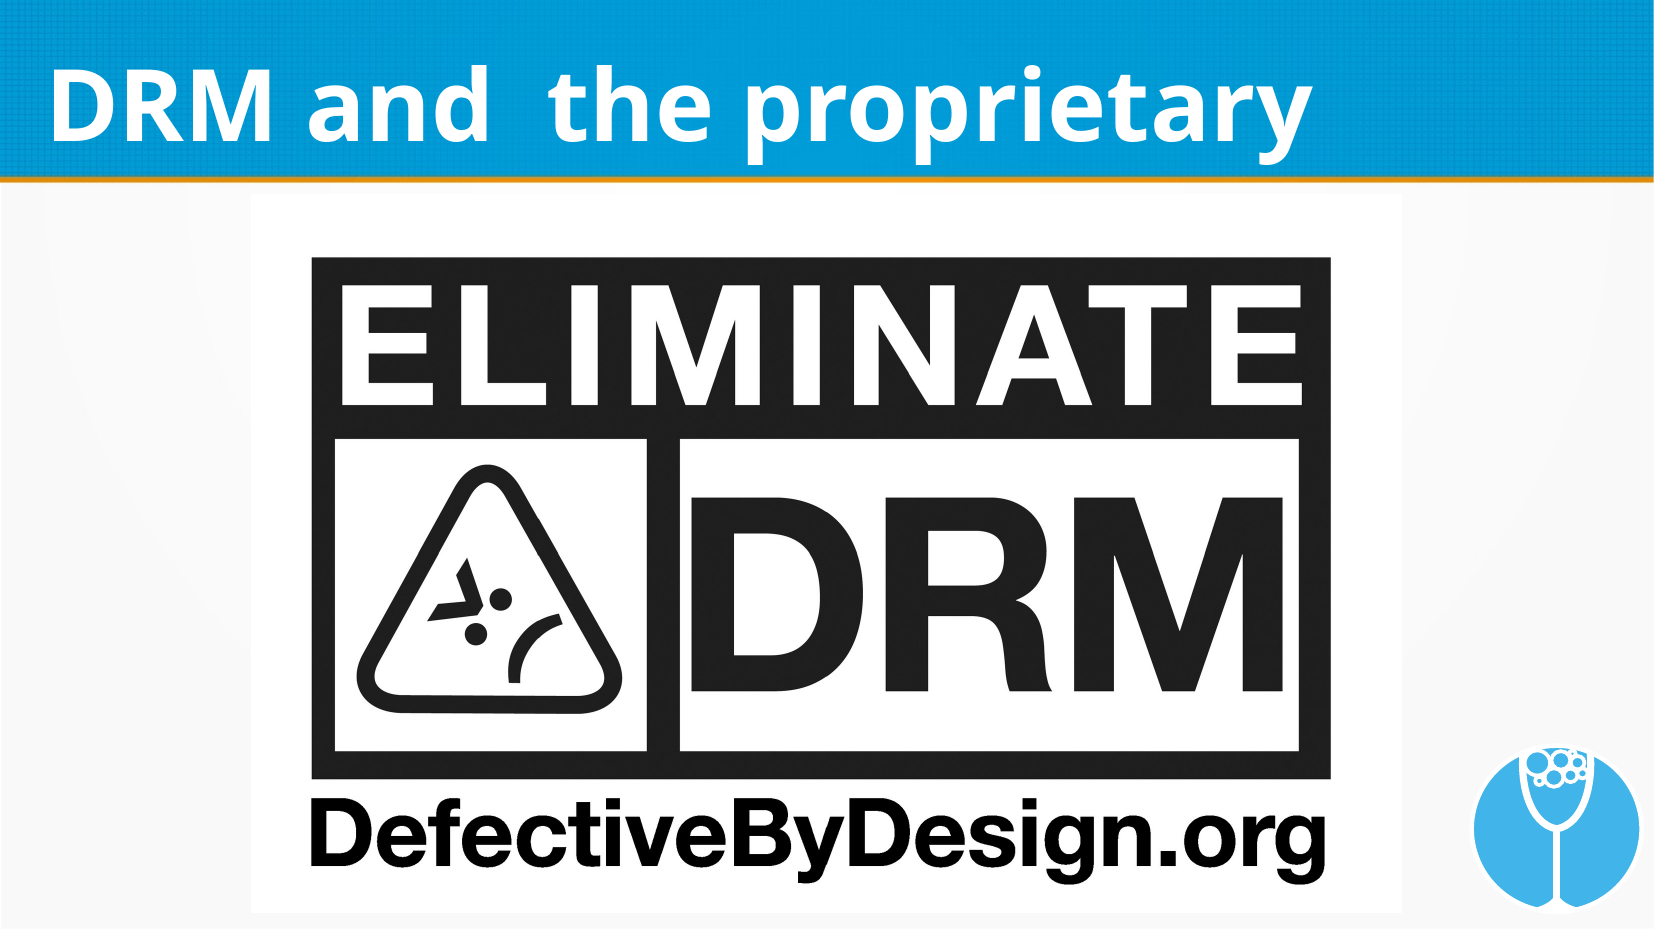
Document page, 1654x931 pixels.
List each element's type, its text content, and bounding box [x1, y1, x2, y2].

picture [0, 175, 1654, 931]
subtitle DRM and the proprietary [45, 30, 1583, 172]
